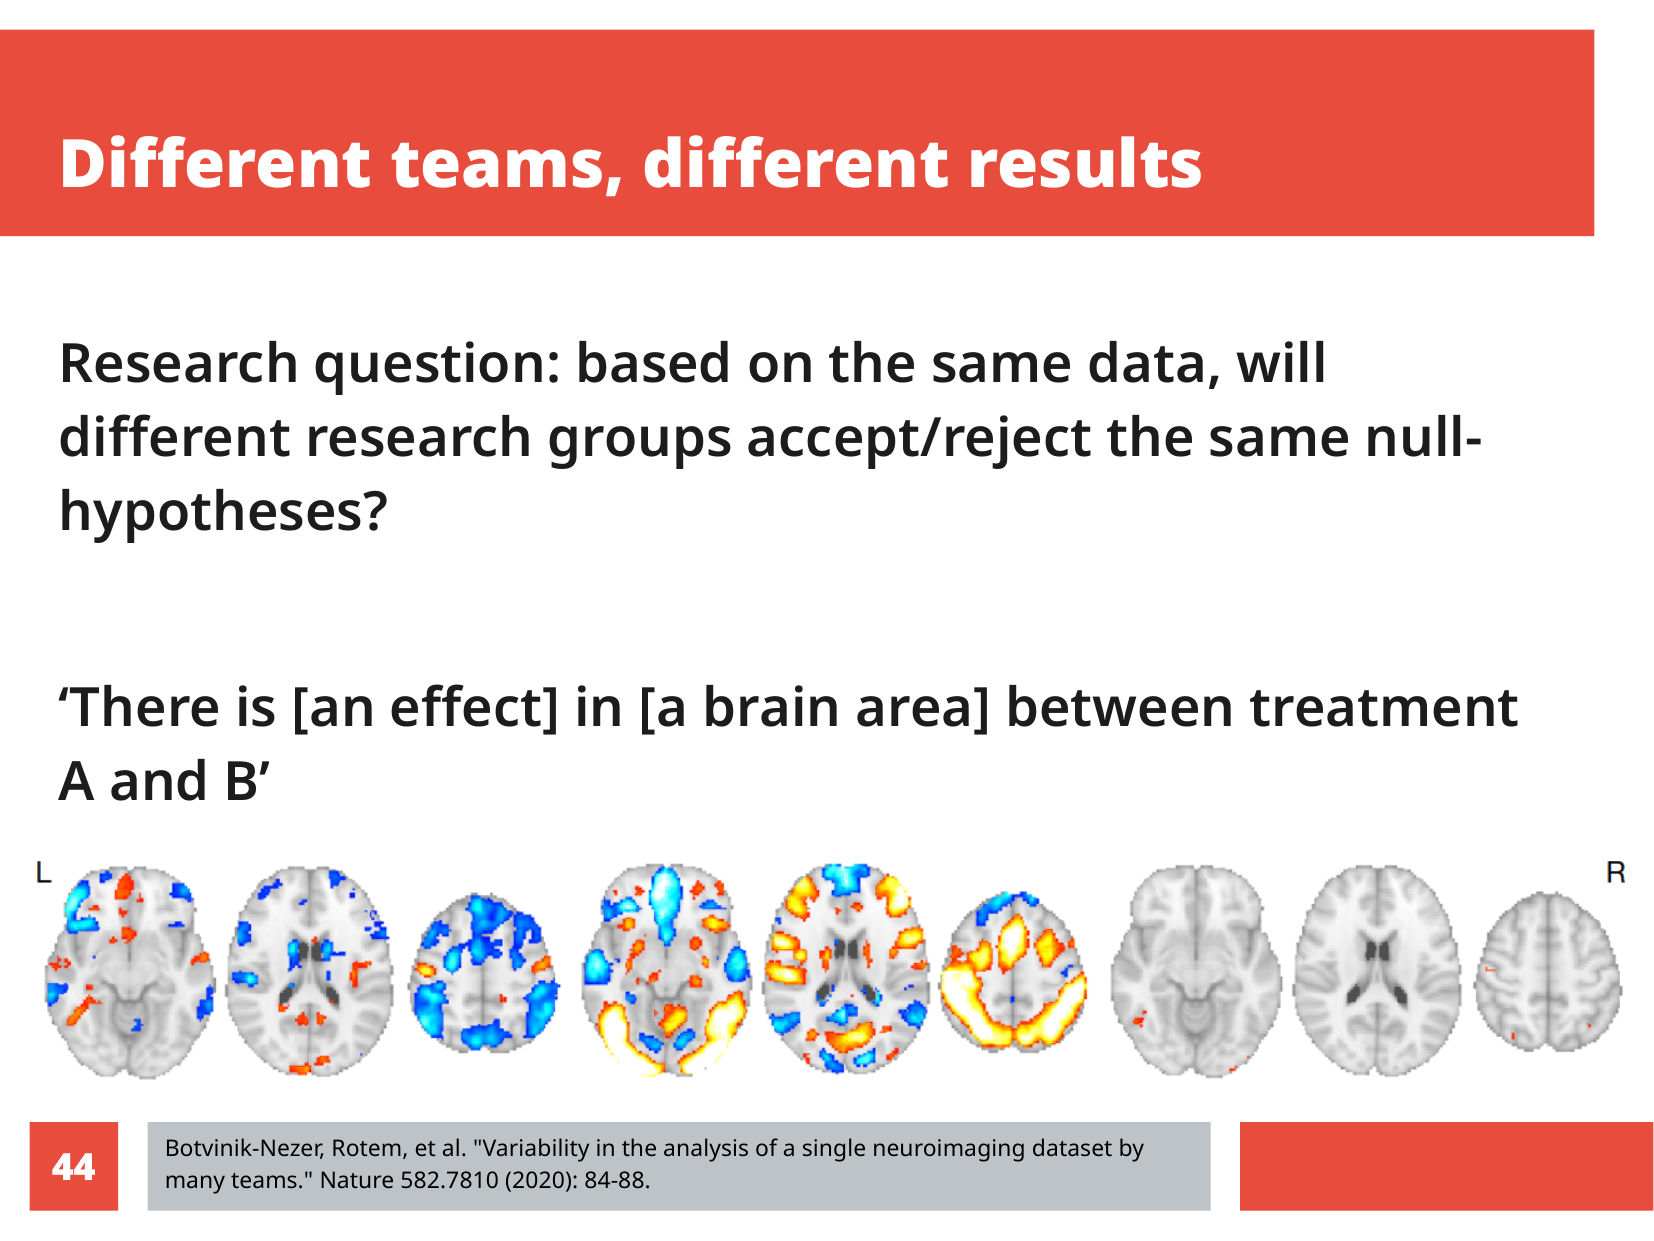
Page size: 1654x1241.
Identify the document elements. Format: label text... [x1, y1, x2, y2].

list Research question: based on the same data, will different research groups accept/reject the same null-hypotheses? ‘There is [an effect] in [a brain area] between treatment A and B’ [59, 324, 1565, 1093]
text_box Botvinik-Nezer, Rotem, et al. "Variability in the analysis of a single neuroimaging dataset by many teams." Nature 582.7810 (2020): 84-88. [150, 1125, 1201, 1201]
picture [26, 840, 1635, 1096]
title Different teams, different results [59, 59, 1595, 207]
